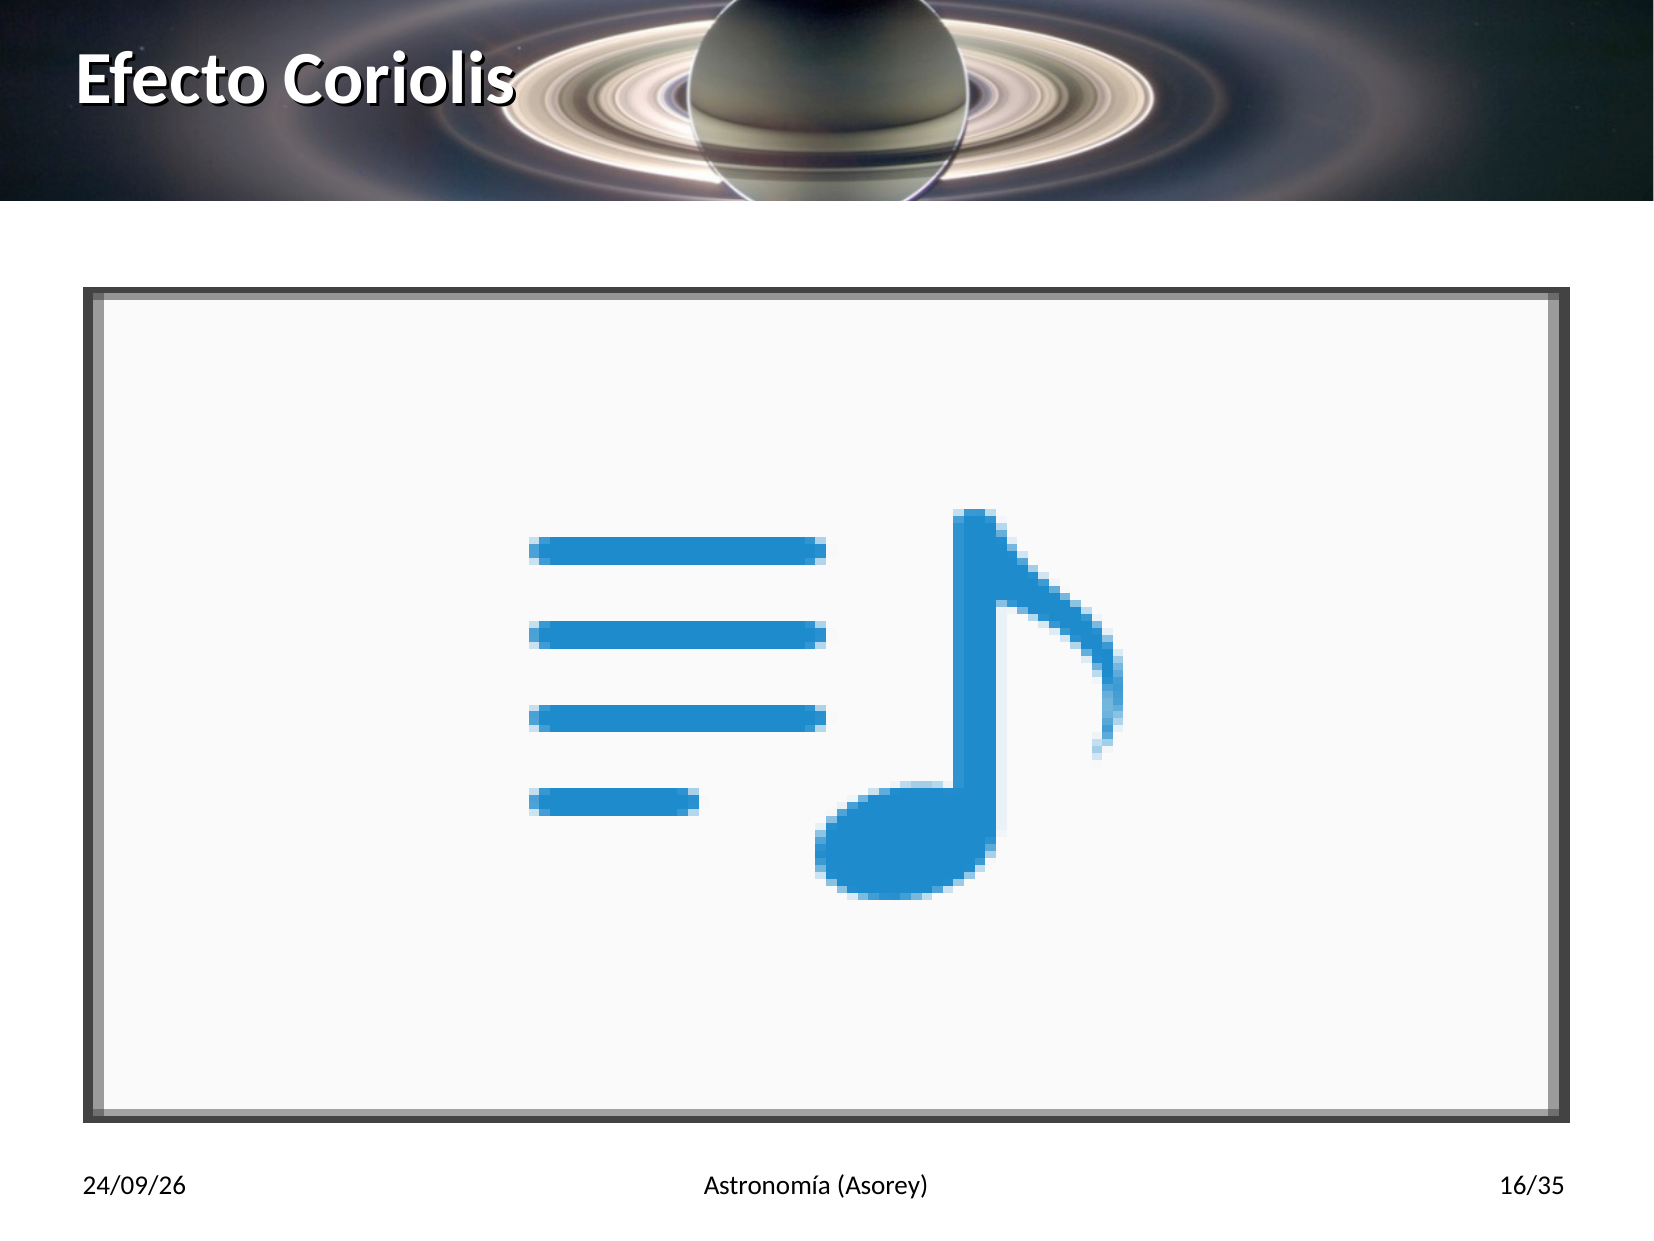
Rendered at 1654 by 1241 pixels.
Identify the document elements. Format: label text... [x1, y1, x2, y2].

text_box [82, 286, 1571, 1124]
title Efecto Coriolis [75, 19, 1564, 151]
picture [0, 0, 1654, 201]
